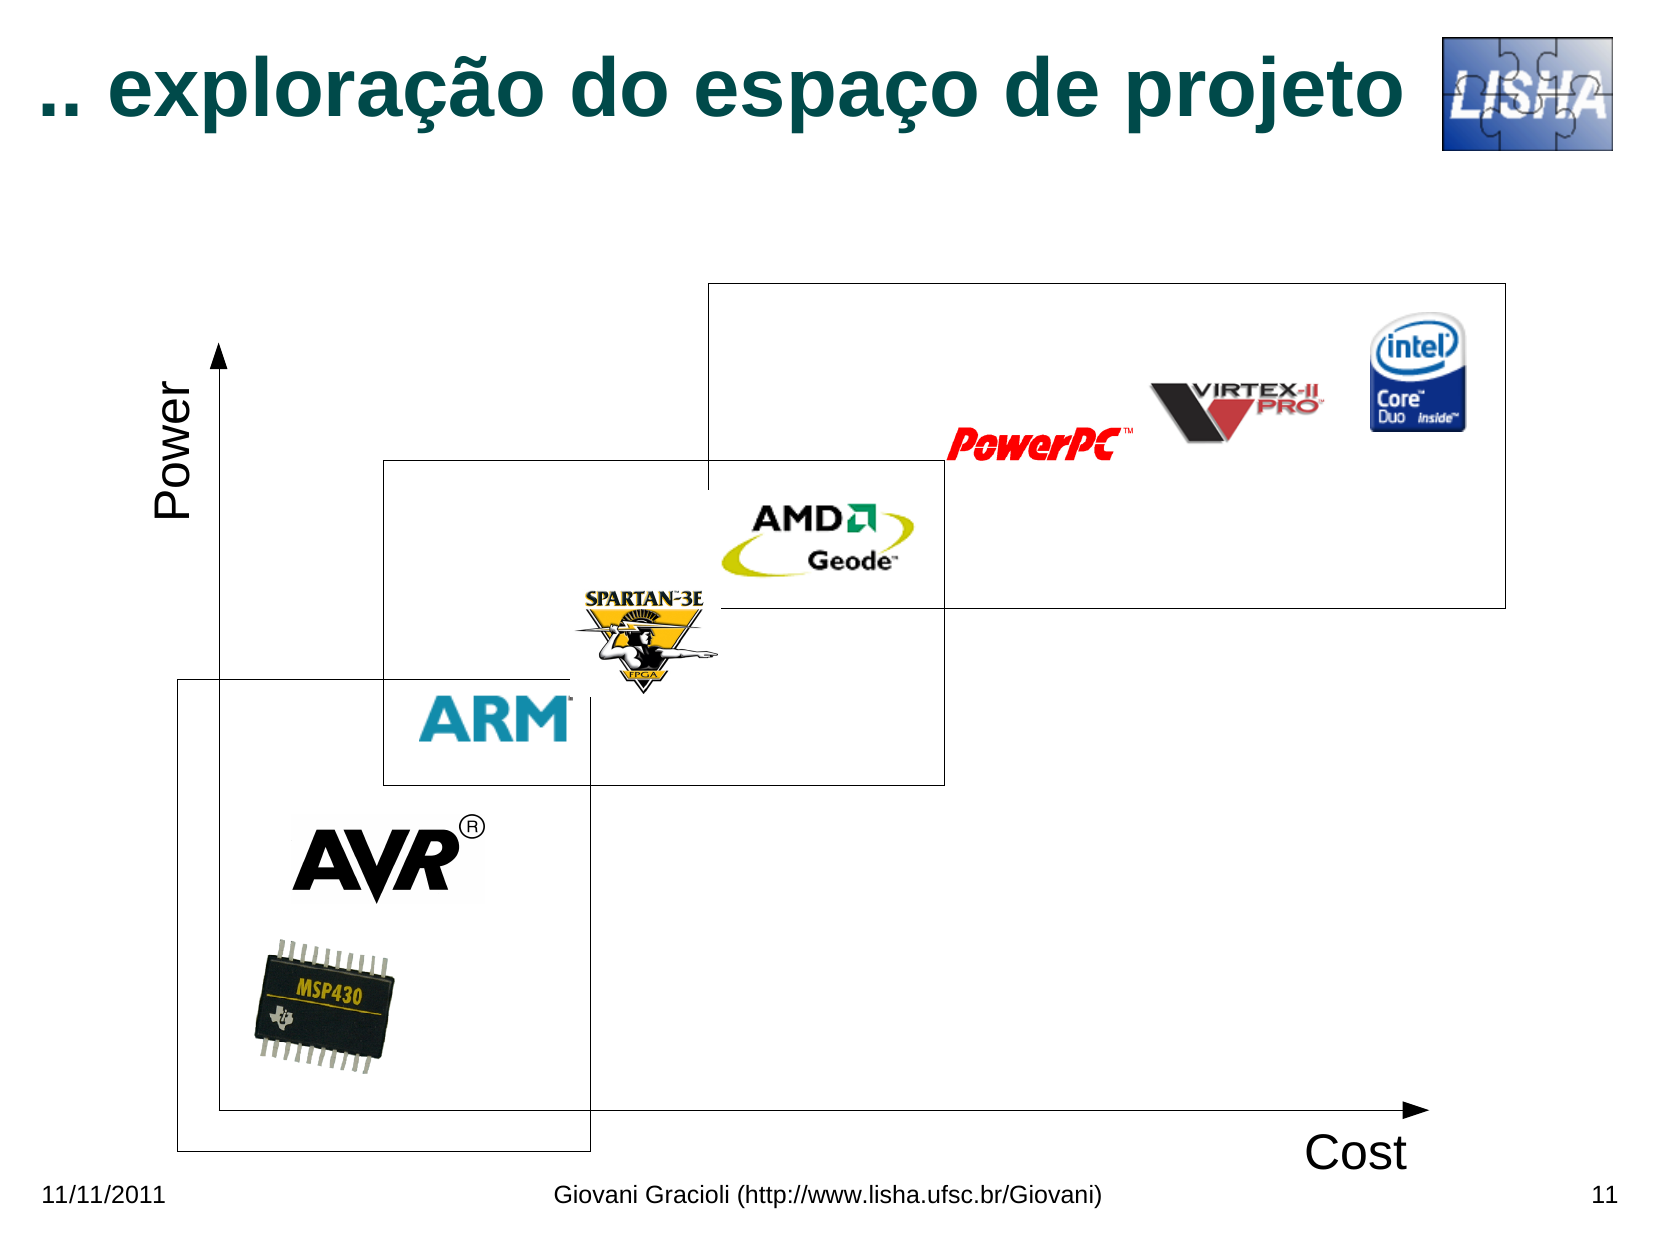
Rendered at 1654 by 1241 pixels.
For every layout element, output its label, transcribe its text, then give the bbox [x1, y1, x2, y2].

picture [1442, 37, 1613, 151]
title .. exploração do espaço de projeto [37, 37, 1426, 151]
picture [291, 814, 485, 904]
text_box Power [144, 381, 201, 523]
picture [419, 490, 928, 756]
picture [248, 933, 396, 1078]
picture [946, 364, 1343, 461]
text_box Cost [1304, 1112, 1408, 1192]
picture [1370, 312, 1467, 432]
